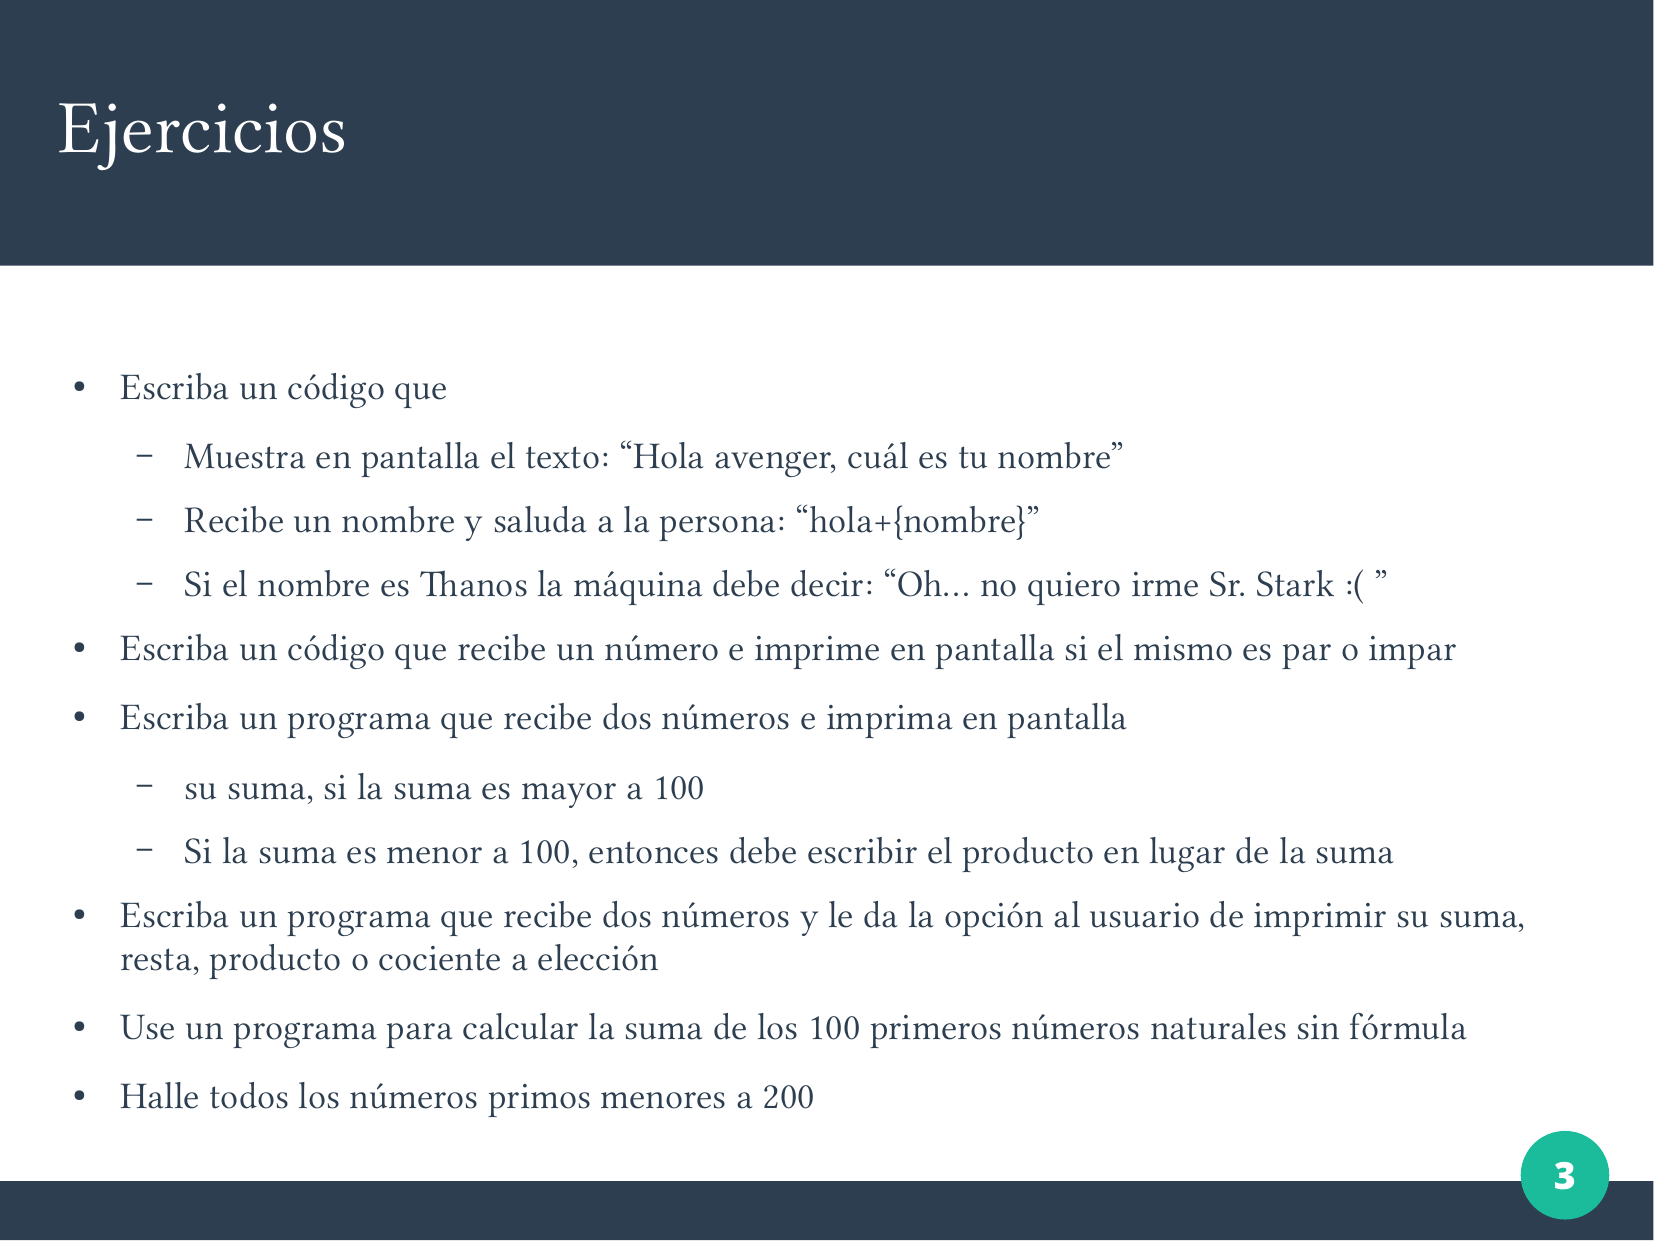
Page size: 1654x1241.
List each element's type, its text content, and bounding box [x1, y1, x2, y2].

list Escriba un código que Muestra en pantalla el texto: “Hola avenger, cuál es tu nombre” Recibe un nombre y saluda a la persona: “hola+{nombre}” Si el nombre es Thanos la máquina debe decir: “Oh... no quiero irme Sr. Stark :( ” Escriba un código que recibe un número e imprime en pantalla si el mismo es par o impar Escriba un programa que recibe dos números e imprima en pantalla su suma, si la suma es mayor a 100 Si la suma es menor a 100, entonces debe escribir el producto en lugar de la suma Escriba un programa que recibe dos números y le da la opción al usuario de imprimir su suma, resta, producto o cociente a elección Use un programa para calcular la suma de los 100 primeros números naturales sin fórmula Halle todos los números primos menores a 200 [57, 296, 1593, 1124]
title Ejercicios [59, 49, 1595, 207]
